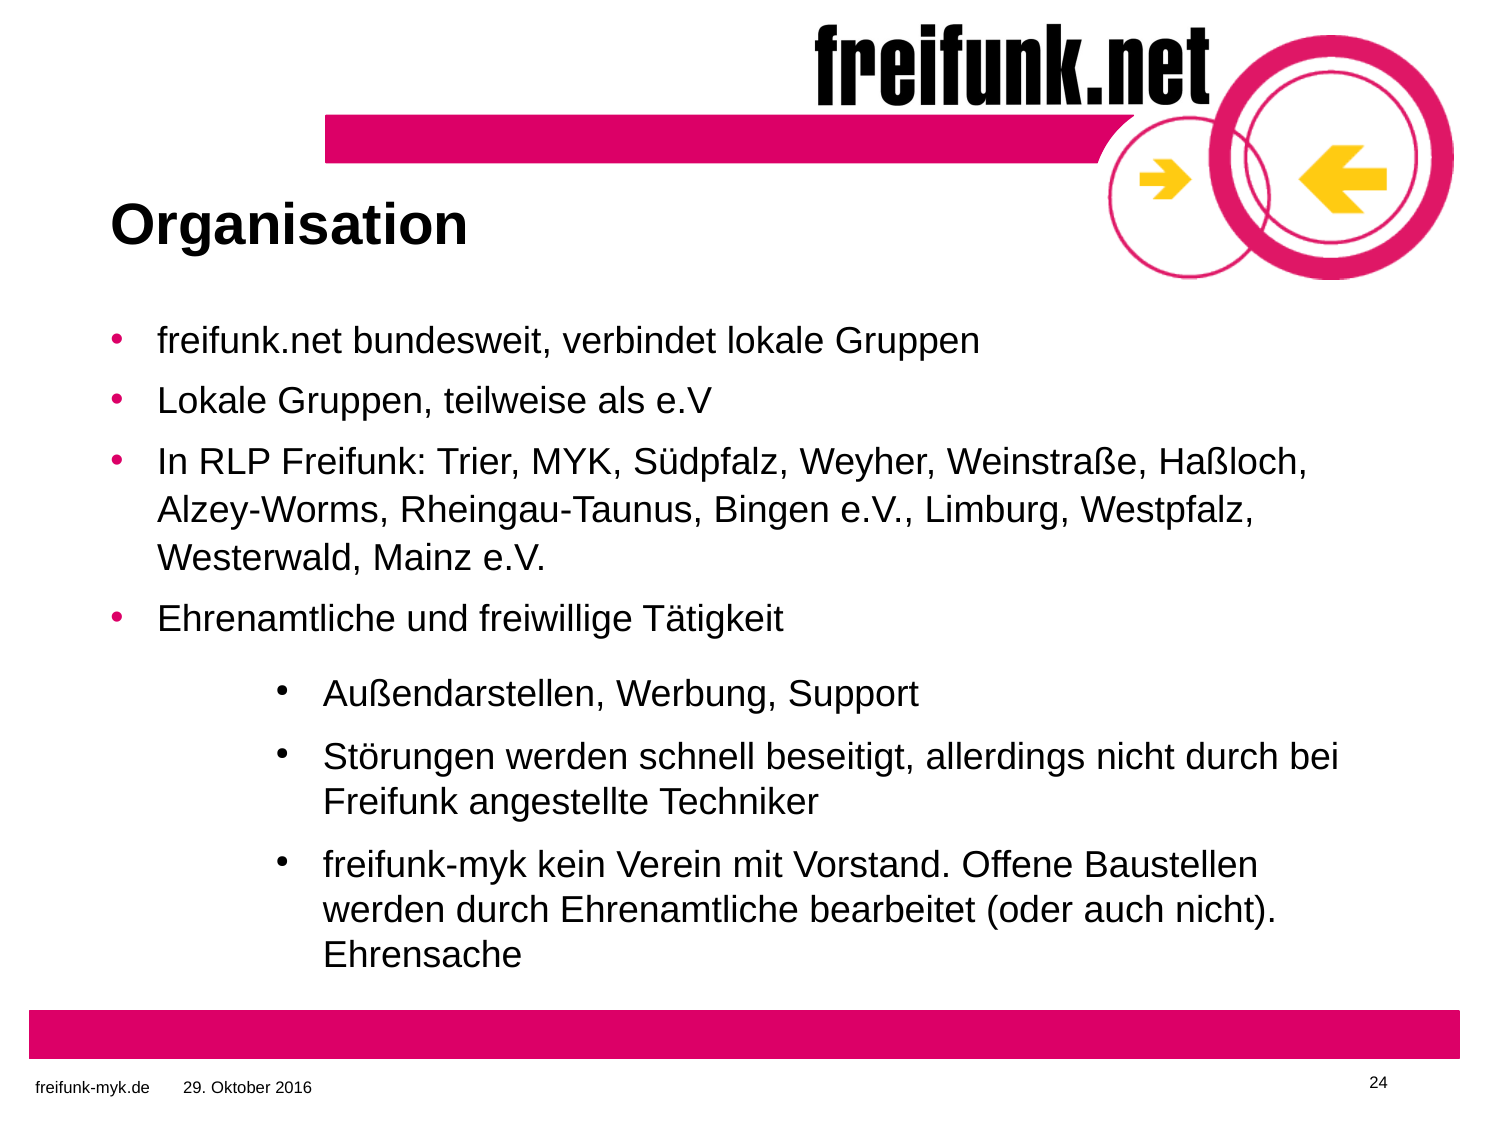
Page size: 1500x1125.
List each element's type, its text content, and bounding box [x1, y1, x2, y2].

picture [816, 24, 1454, 280]
list freifunk.net bundesweit, verbindet lokale Gruppen Lokale Gruppen, teilweise als e.V In RLP Freifunk: Trier, MYK, Südpfalz, Weyher, Weinstraße, Haßloch, Alzey-Worms, Rheingau-Taunus, Bingen e.V., Limburg, Westpfalz, Westerwald, Mainz e.V. Ehrenamtliche und freiwillige Tätigkeit Außendarstellen, Werbung, Support Störungen werden schnell beseitigt, allerdings nicht durch bei Freifunk angestellte Techniker freifunk-myk kein Verein mit Vorstand. Offene Baustellen werden durch Ehrenamtliche bearbeitet (oder auch nicht). Ehrensache [110, 312, 1392, 1000]
title Organisation [110, 160, 1093, 282]
